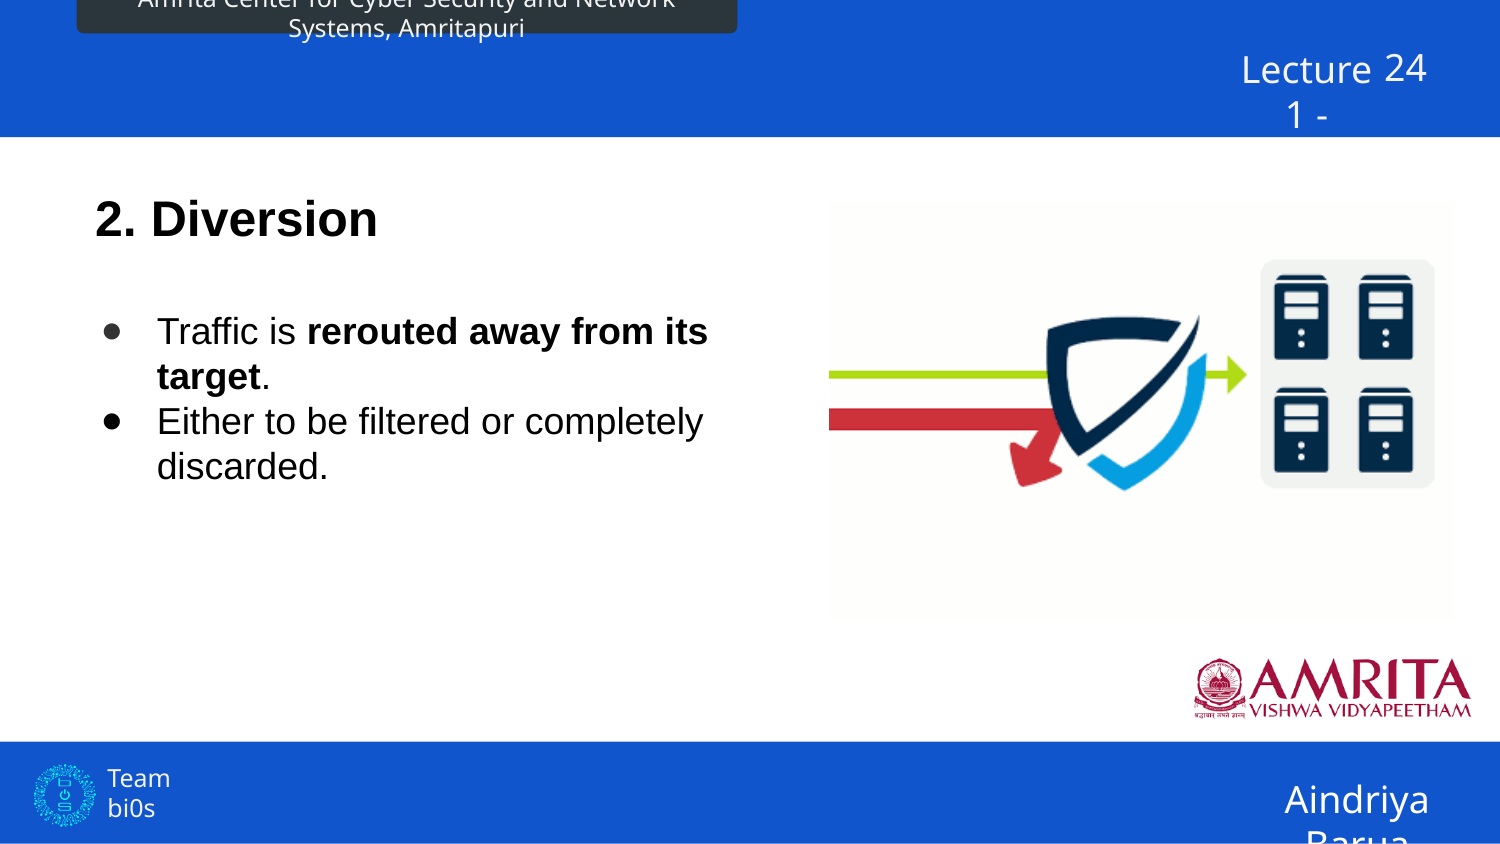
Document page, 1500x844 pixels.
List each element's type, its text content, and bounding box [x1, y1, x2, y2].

text_box 2. Diversion [80, 171, 437, 382]
picture [30, 763, 99, 828]
picture [829, 202, 1455, 620]
slide_number <number> [1322, 42, 1489, 98]
picture [1193, 654, 1473, 724]
subtitle Traffic is rerouted away from its target. Either to be filtered or completely discarded. [66, 291, 820, 550]
